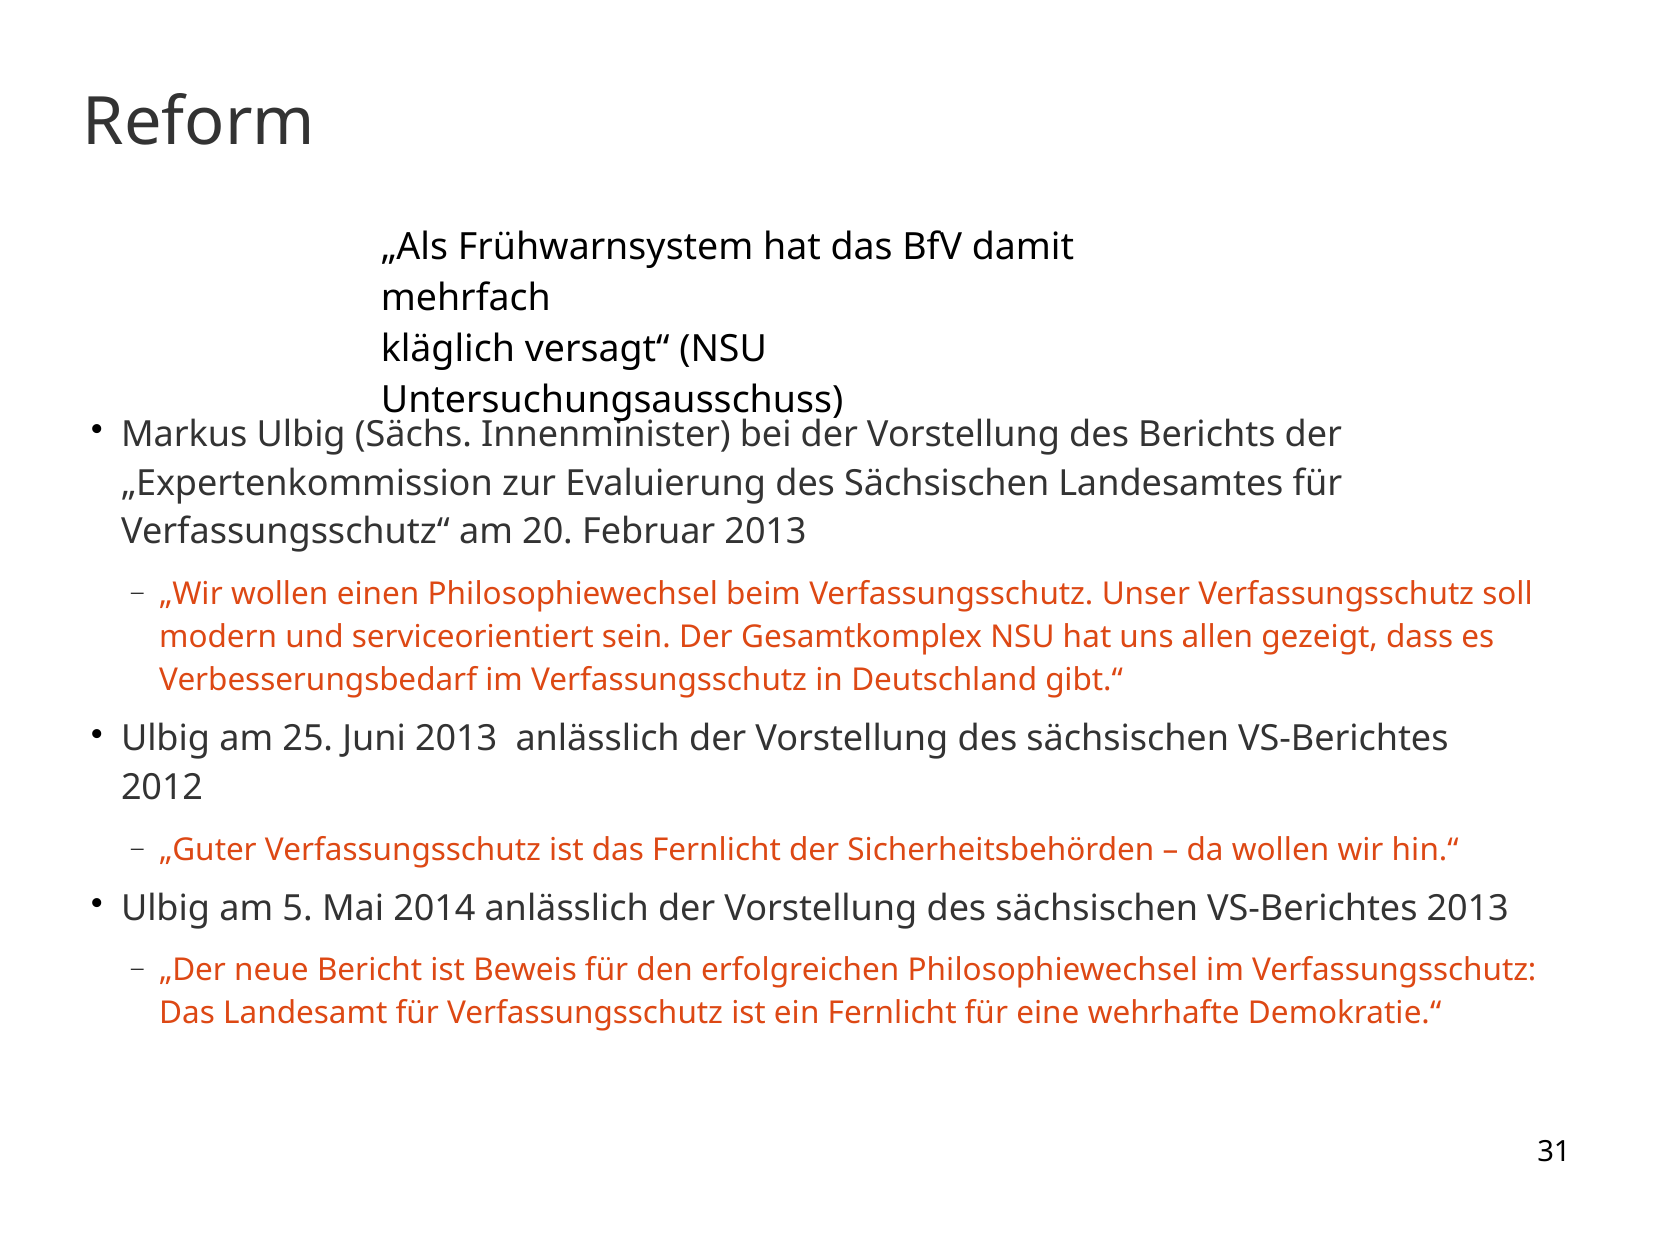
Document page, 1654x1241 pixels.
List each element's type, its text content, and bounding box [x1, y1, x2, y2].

title Reform [82, 49, 1347, 189]
text_box „Als Frühwarnsystem hat das BfV damit mehrfach kläglich versagt“ (NSU Untersuchungsausschuss) [366, 212, 1208, 325]
list Markus Ulbig (Sächs. Innenminister) bei der Vorstellung des Berichts der „Expertenkommission zur Evaluierung des Sächsischen Landesamtes für Verfassungsschutz“ am 20. Februar 2013 „Wir wollen einen Philosophiewechsel beim Verfassungsschutz. Unser Verfassungsschutz soll modern und serviceorientiert sein. Der Gesamtkomplex NSU hat uns allen gezeigt, dass es Verbesserungsbedarf im Verfassungsschutz in Deutschland gibt.“ Ulbig am 25. Juni 2013 anlässlich der Vorstellung des sächsischen VS-Berichtes 2012 „Guter Verfassungsschutz ist das Fernlicht der Sicherheitsbehörden – da wollen wir hin.“ Ulbig am 5. Mai 2014 anlässlich der Vorstellung des sächsischen VS-Berichtes 2013 „Der neue Bericht ist Beweis für den erfolgreichen Philosophiewechsel im Verfassungsschutz: Das Landesamt für Verfassungsschutz ist ein Fernlicht für eine wehrhafte Demokratie.“ [82, 407, 1538, 1034]
